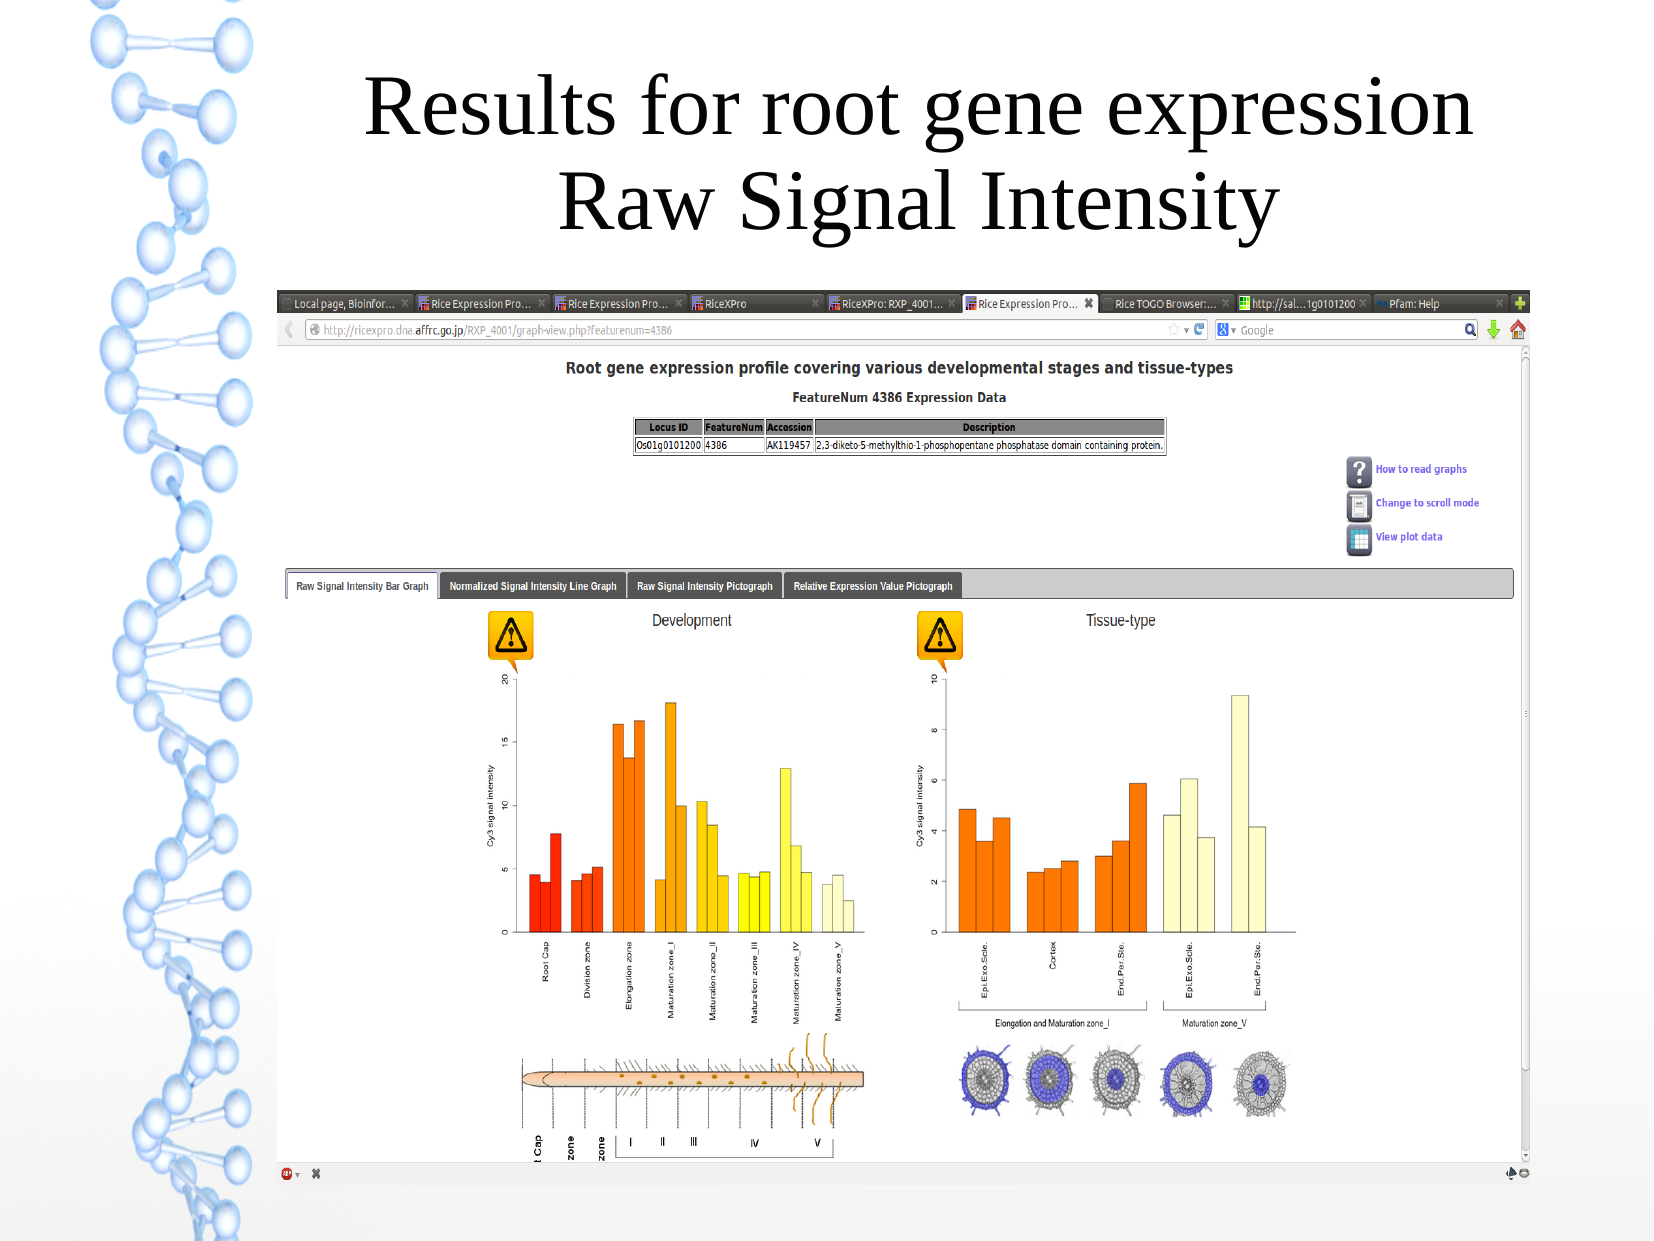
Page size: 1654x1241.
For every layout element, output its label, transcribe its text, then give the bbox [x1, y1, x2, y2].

picture [0, 0, 1654, 1241]
title Results for root gene expression Raw Signal Intensity [269, 49, 1571, 257]
